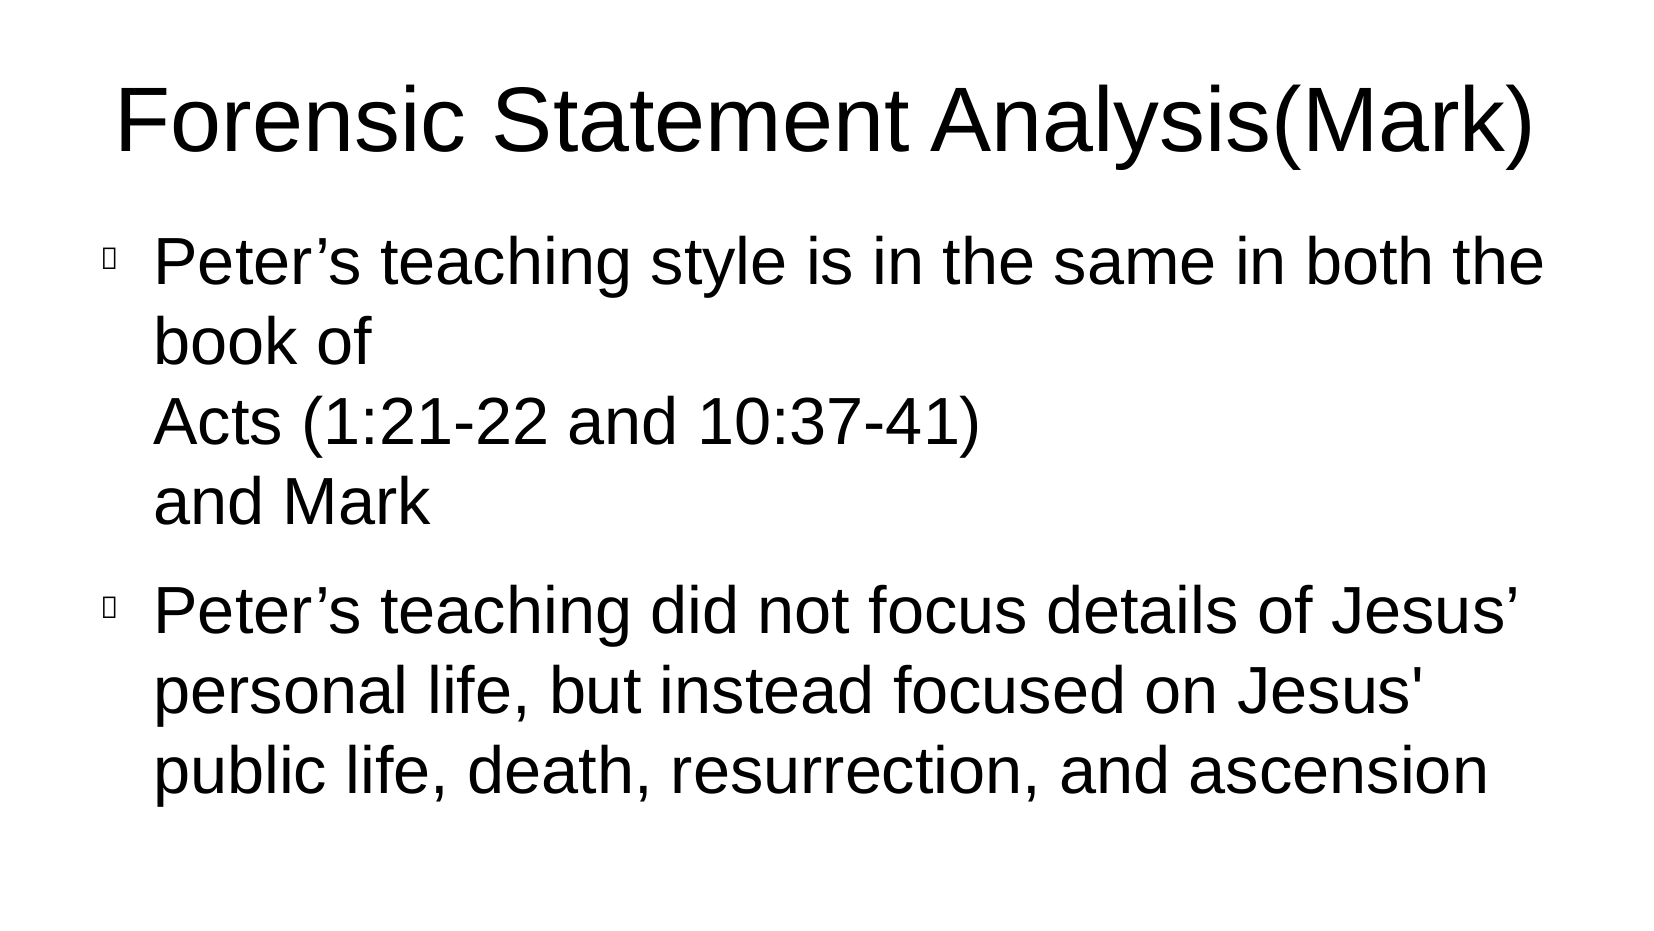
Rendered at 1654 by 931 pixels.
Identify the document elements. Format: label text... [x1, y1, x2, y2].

list Peter’s teaching style is in the same in both the book of Acts (1:21-22 and 10:37-41) and Mark Peter’s teaching did not focus details of Jesus’ personal life, but instead focused on Jesus' public life, death, resurrection, and ascension [82, 217, 1571, 757]
title Forensic Statement Analysis(Mark) [82, 37, 1571, 193]
